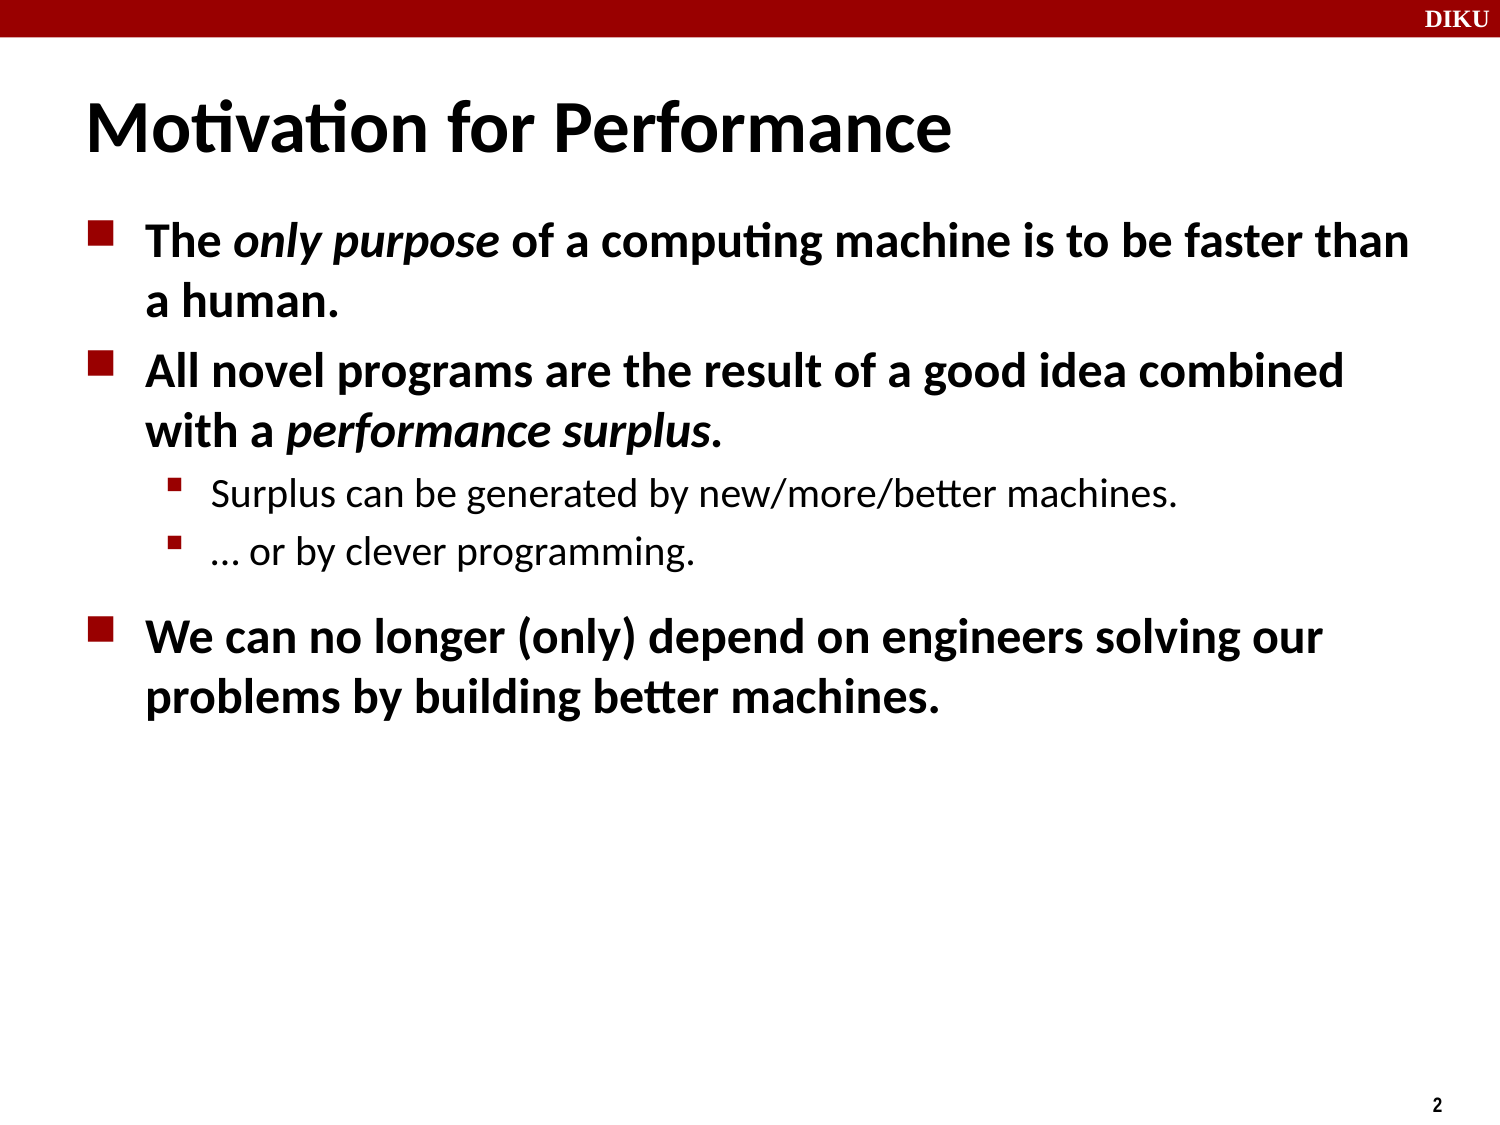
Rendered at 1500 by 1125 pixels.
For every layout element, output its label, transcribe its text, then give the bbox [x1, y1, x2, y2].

text_box Motivation for Performance [70, 75, 1485, 169]
text_box The only purpose of a computing machine is to be faster than a human. All novel programs are the result of a good idea combined with a performance surplus. Surplus can be generated by new/more/better machines. … or by clever programming. We can no longer (only) depend on engineers solving our problems by building better machines. [74, 199, 1435, 486]
